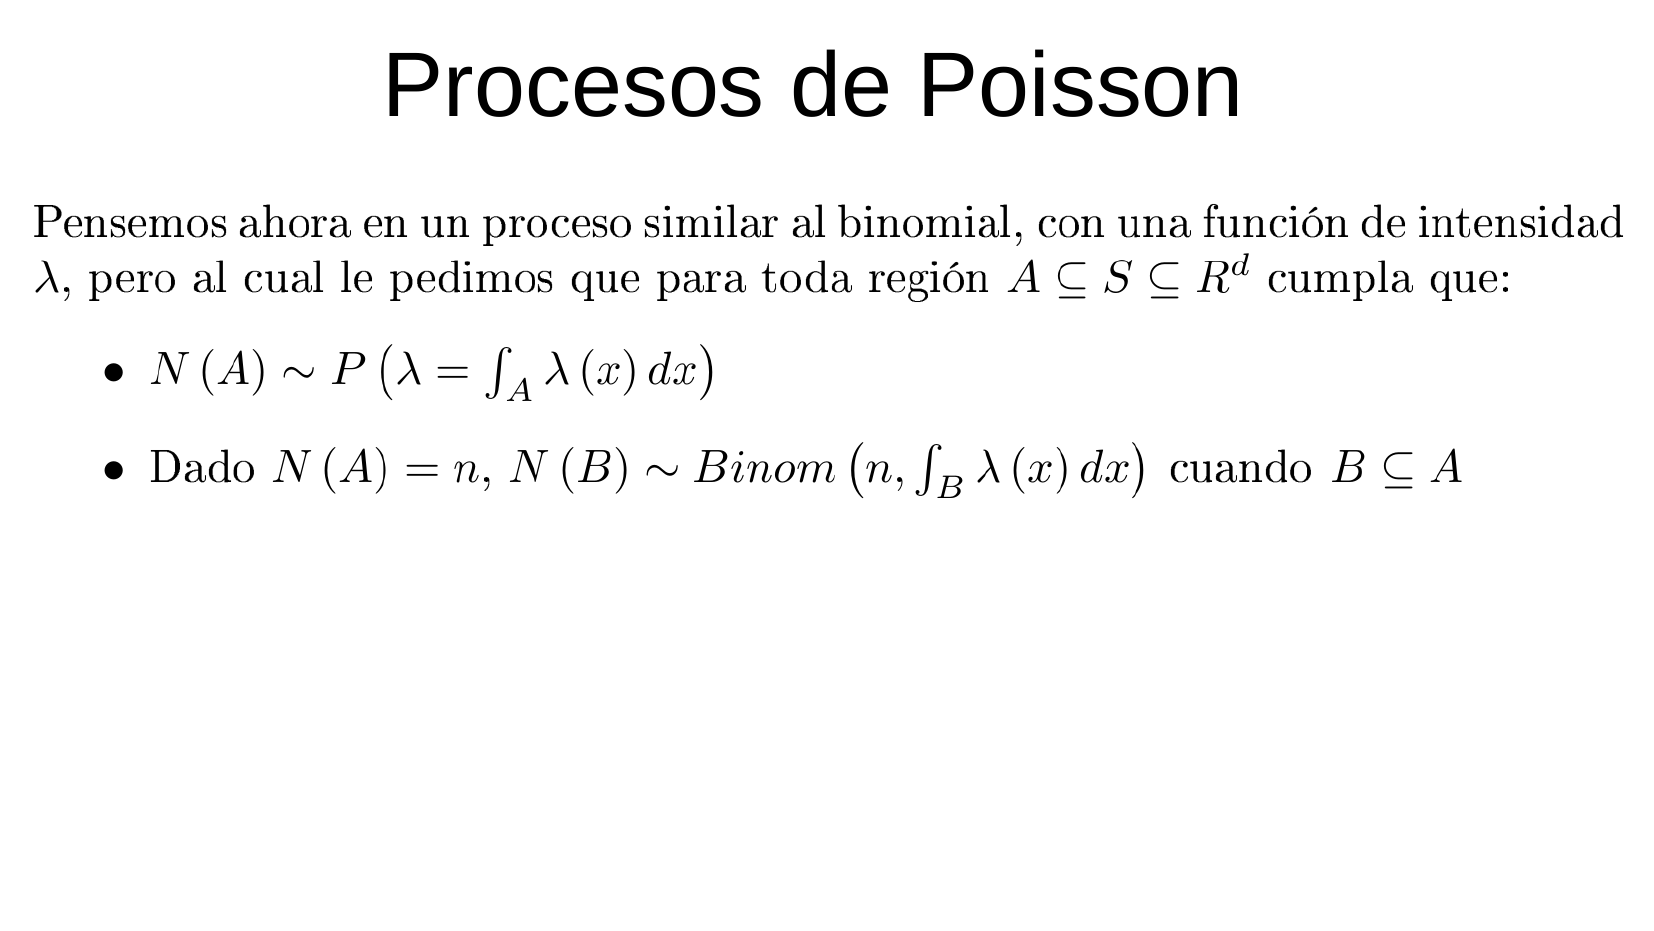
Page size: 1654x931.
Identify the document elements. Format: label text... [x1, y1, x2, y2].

title Procesos de Poisson [82, 7, 1571, 163]
picture [8, 181, 1654, 505]
